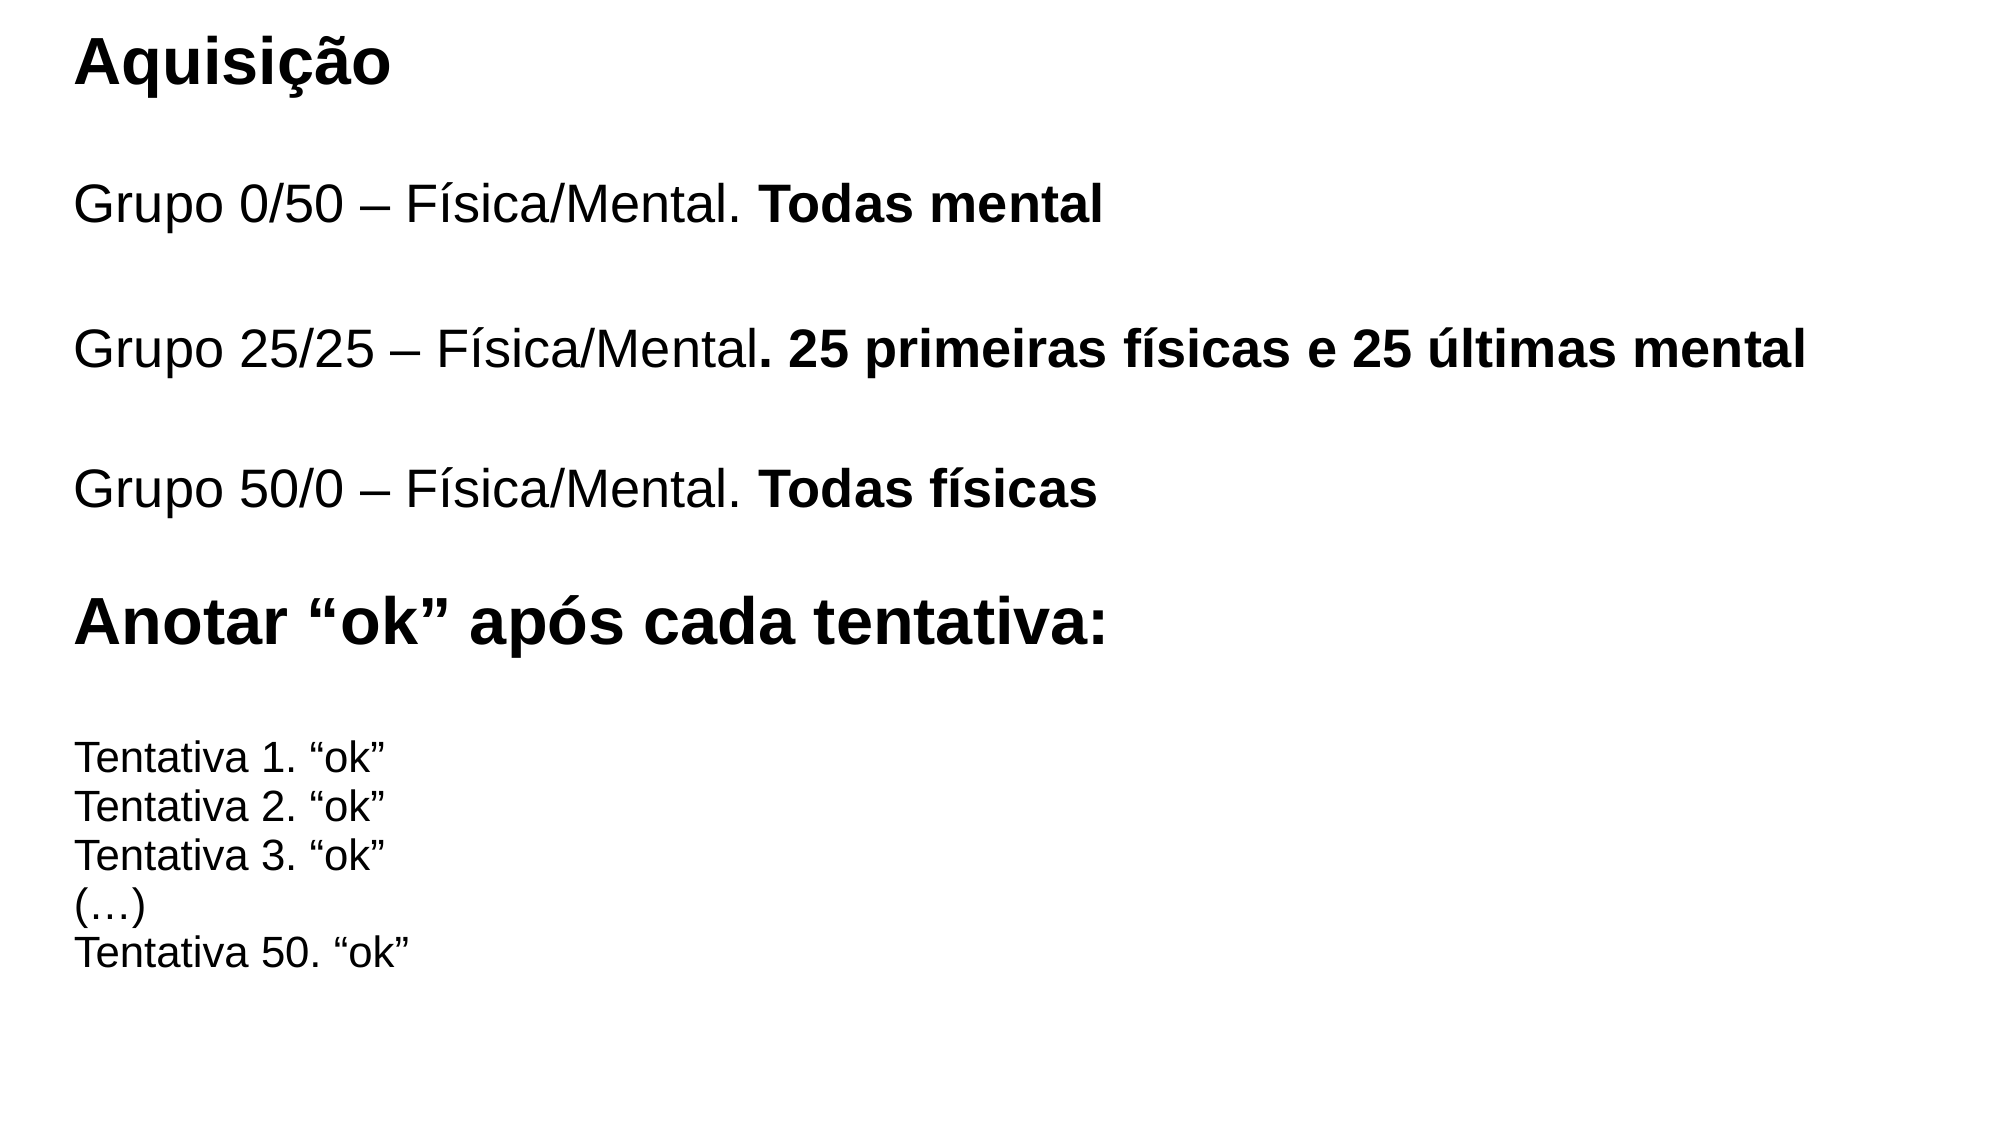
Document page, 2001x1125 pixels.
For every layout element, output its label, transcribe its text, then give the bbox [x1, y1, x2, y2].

text_box Aquisição Grupo 0/50 – Física/Mental. Todas mental Grupo 25/25 – Física/Mental. 25 primeiras físicas e 25 últimas mental Grupo 50/0 – Física/Mental. Todas físicas Anotar “ok” após cada tentativa: Tentativa 1. “ok” Tentativa 2. “ok” Tentativa 3. “ok” (…) Tentativa 50. “ok” [59, 16, 1920, 1046]
